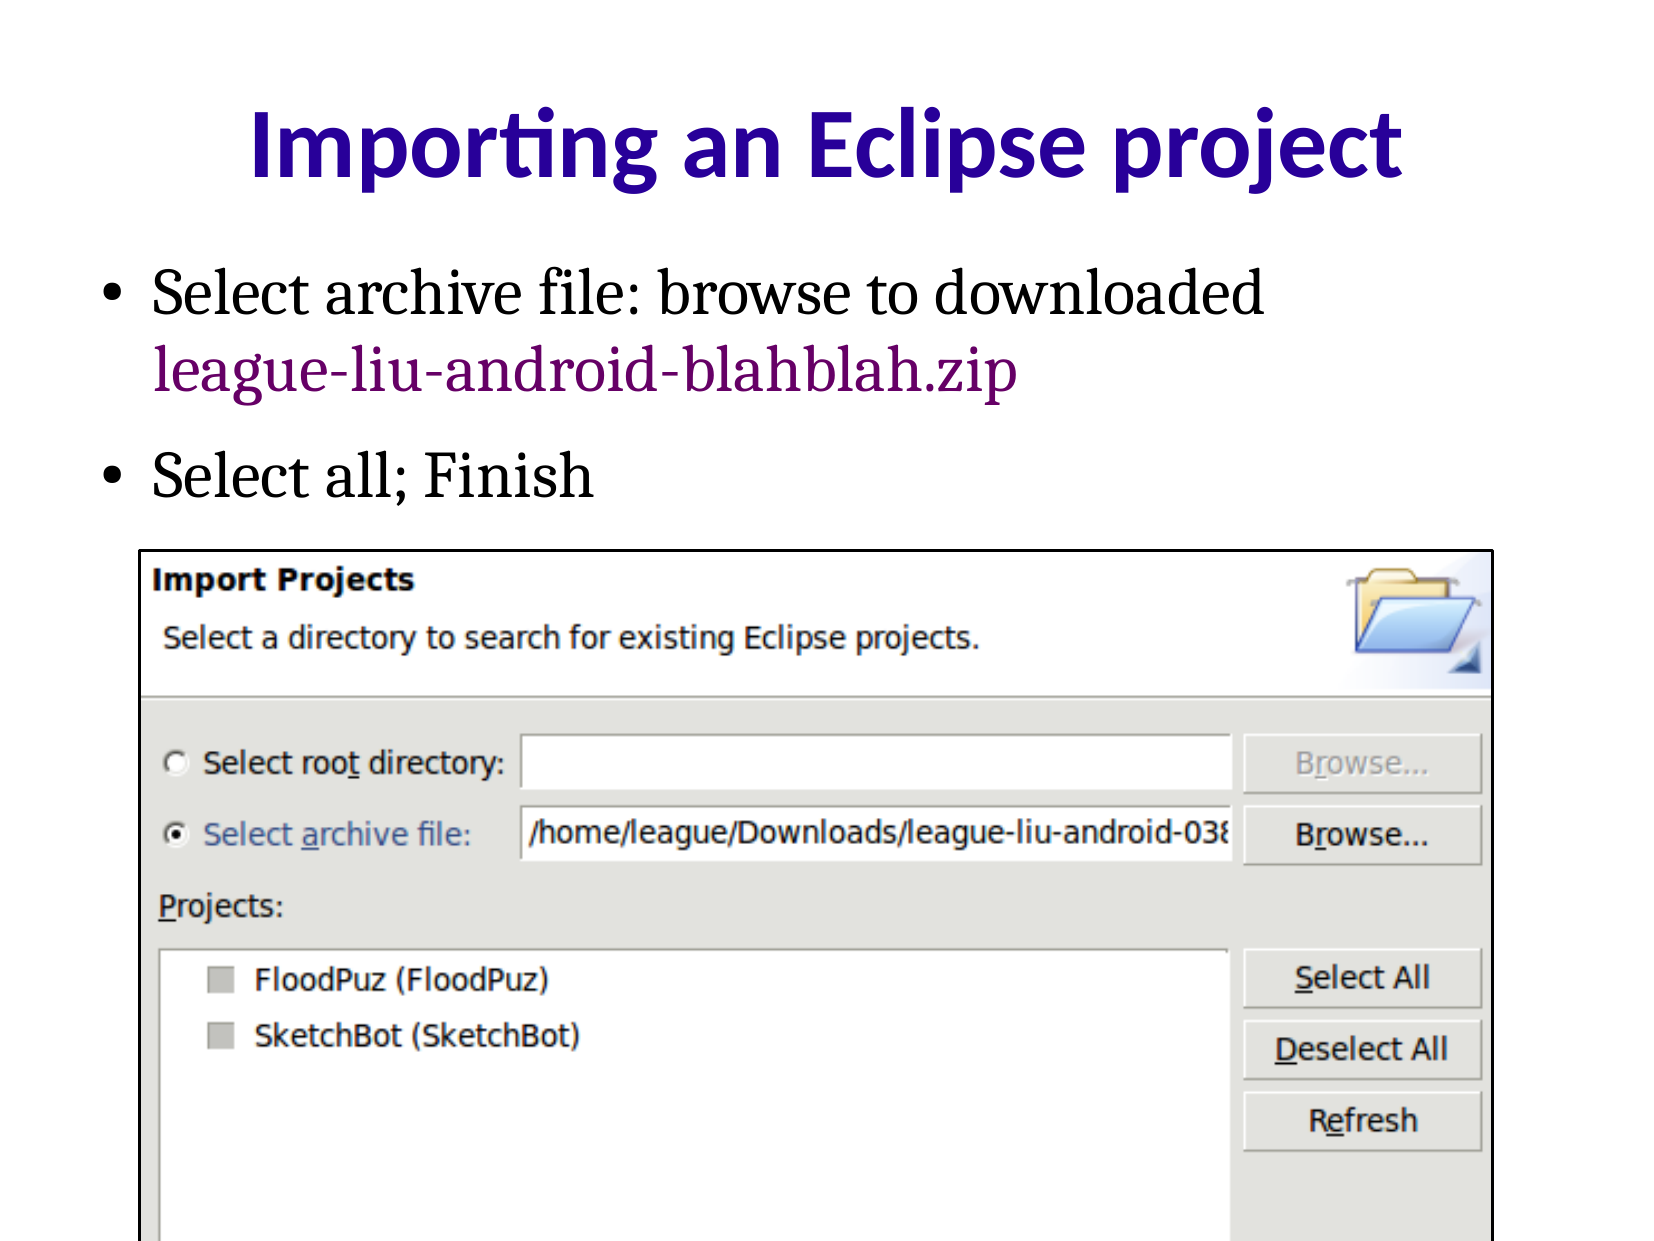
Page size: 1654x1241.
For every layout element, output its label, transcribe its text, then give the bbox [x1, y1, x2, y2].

list Select archive file: browse to downloaded league-liu-android-blahblah.zip Select all; Finish [82, 254, 1571, 1059]
picture [141, 551, 1492, 1241]
title Importing an Eclipse project [82, 49, 1571, 254]
